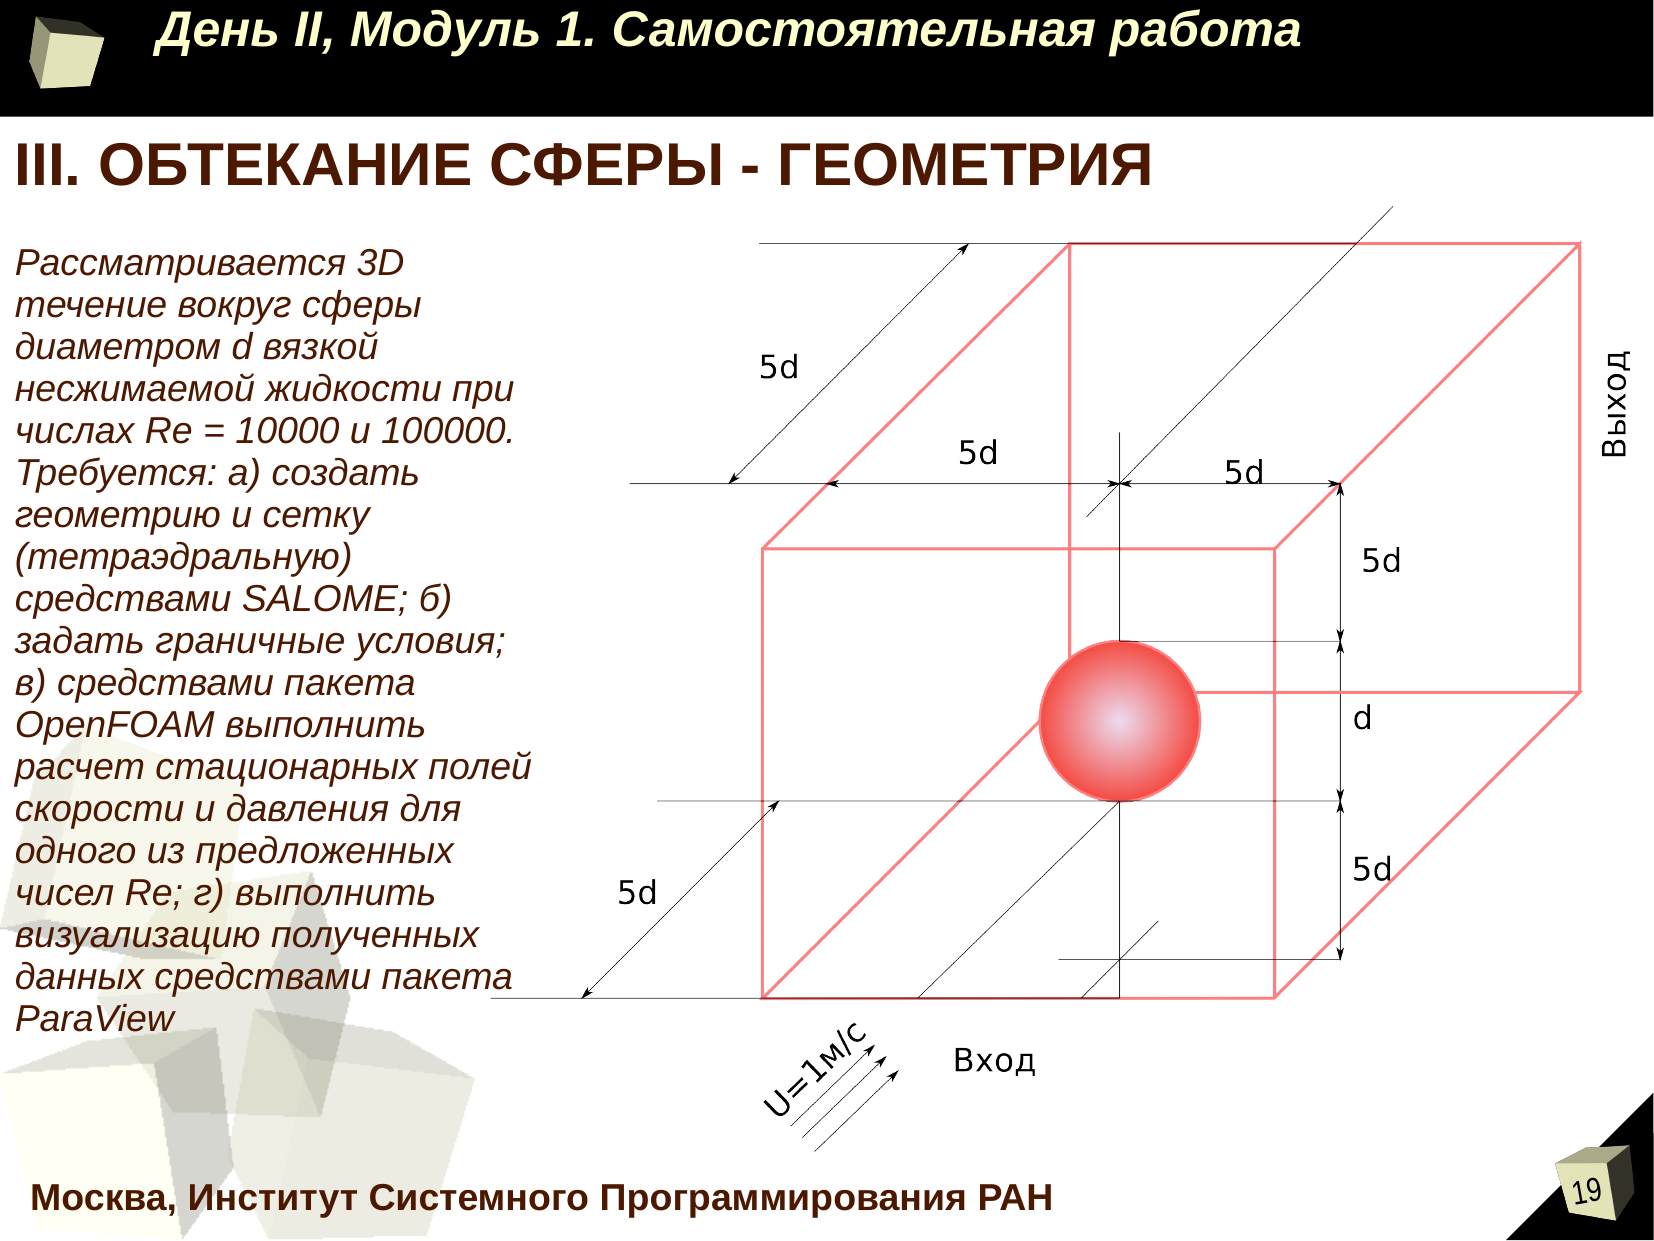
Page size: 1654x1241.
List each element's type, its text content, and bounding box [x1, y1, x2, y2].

text_box Рассматривается 3D течение вокруг сферы диаметром d вязкой несжимаемой жидкости при числах Re = 10000 и 100000. Требуется: а) создать геометрию и сетку (тетраэдральную) средствами SALOME; б) задать граничные условия; в) средствами пакета OpenFOAM выполнить расчет стационарных полей скорости и давления для одного из предложенных чисел Re; г) выполнить визуализацию полученных данных средствами пакета ParaView [0, 233, 562, 1152]
picture [464, 1193, 472, 1198]
picture [490, 206, 1630, 1152]
text_box III. ОБТЕКАНИЕ СФЕРЫ - ГЕОМЕТРИЯ [0, 122, 1654, 213]
picture [0, 1152, 477, 1241]
